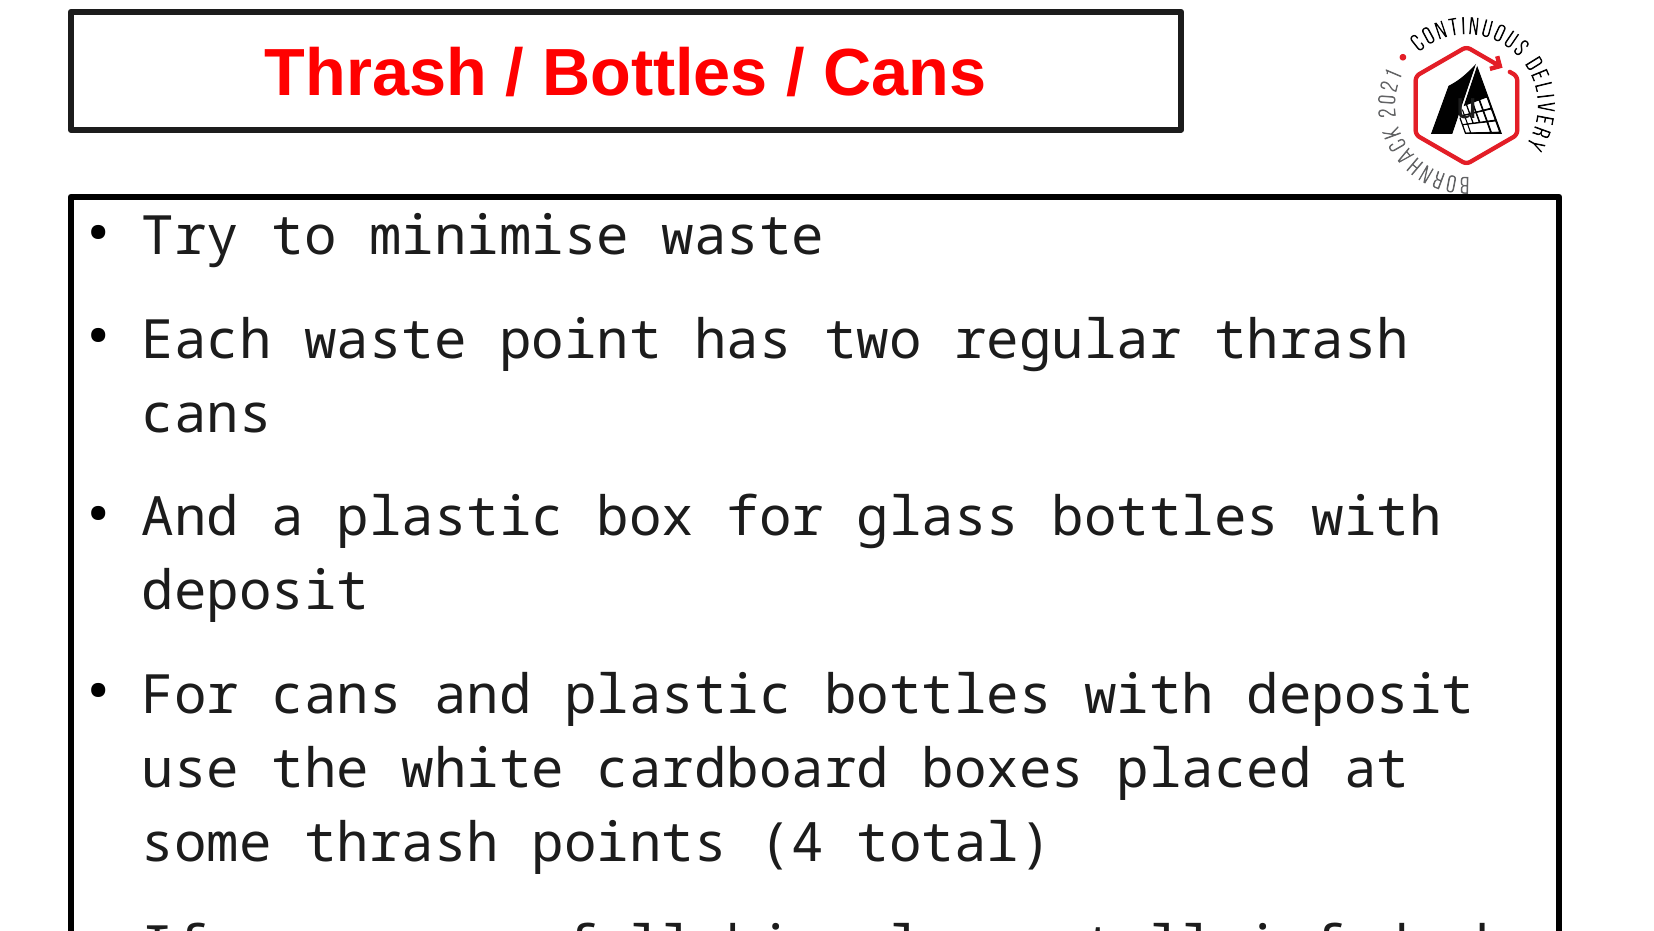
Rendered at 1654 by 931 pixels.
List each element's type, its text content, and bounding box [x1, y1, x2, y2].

title Thrash / Bottles / Cans [70, 11, 1182, 130]
subtitle Try to minimise waste Each waste point has two regular thrash cans And a plastic box for glass bottles with deposit For cans and plastic bottles with deposit use the white cardboard boxes placed at some thrash points (4 total) If you see a full bin please tell infodesk [70, 196, 1560, 882]
picture [1378, 17, 1555, 194]
